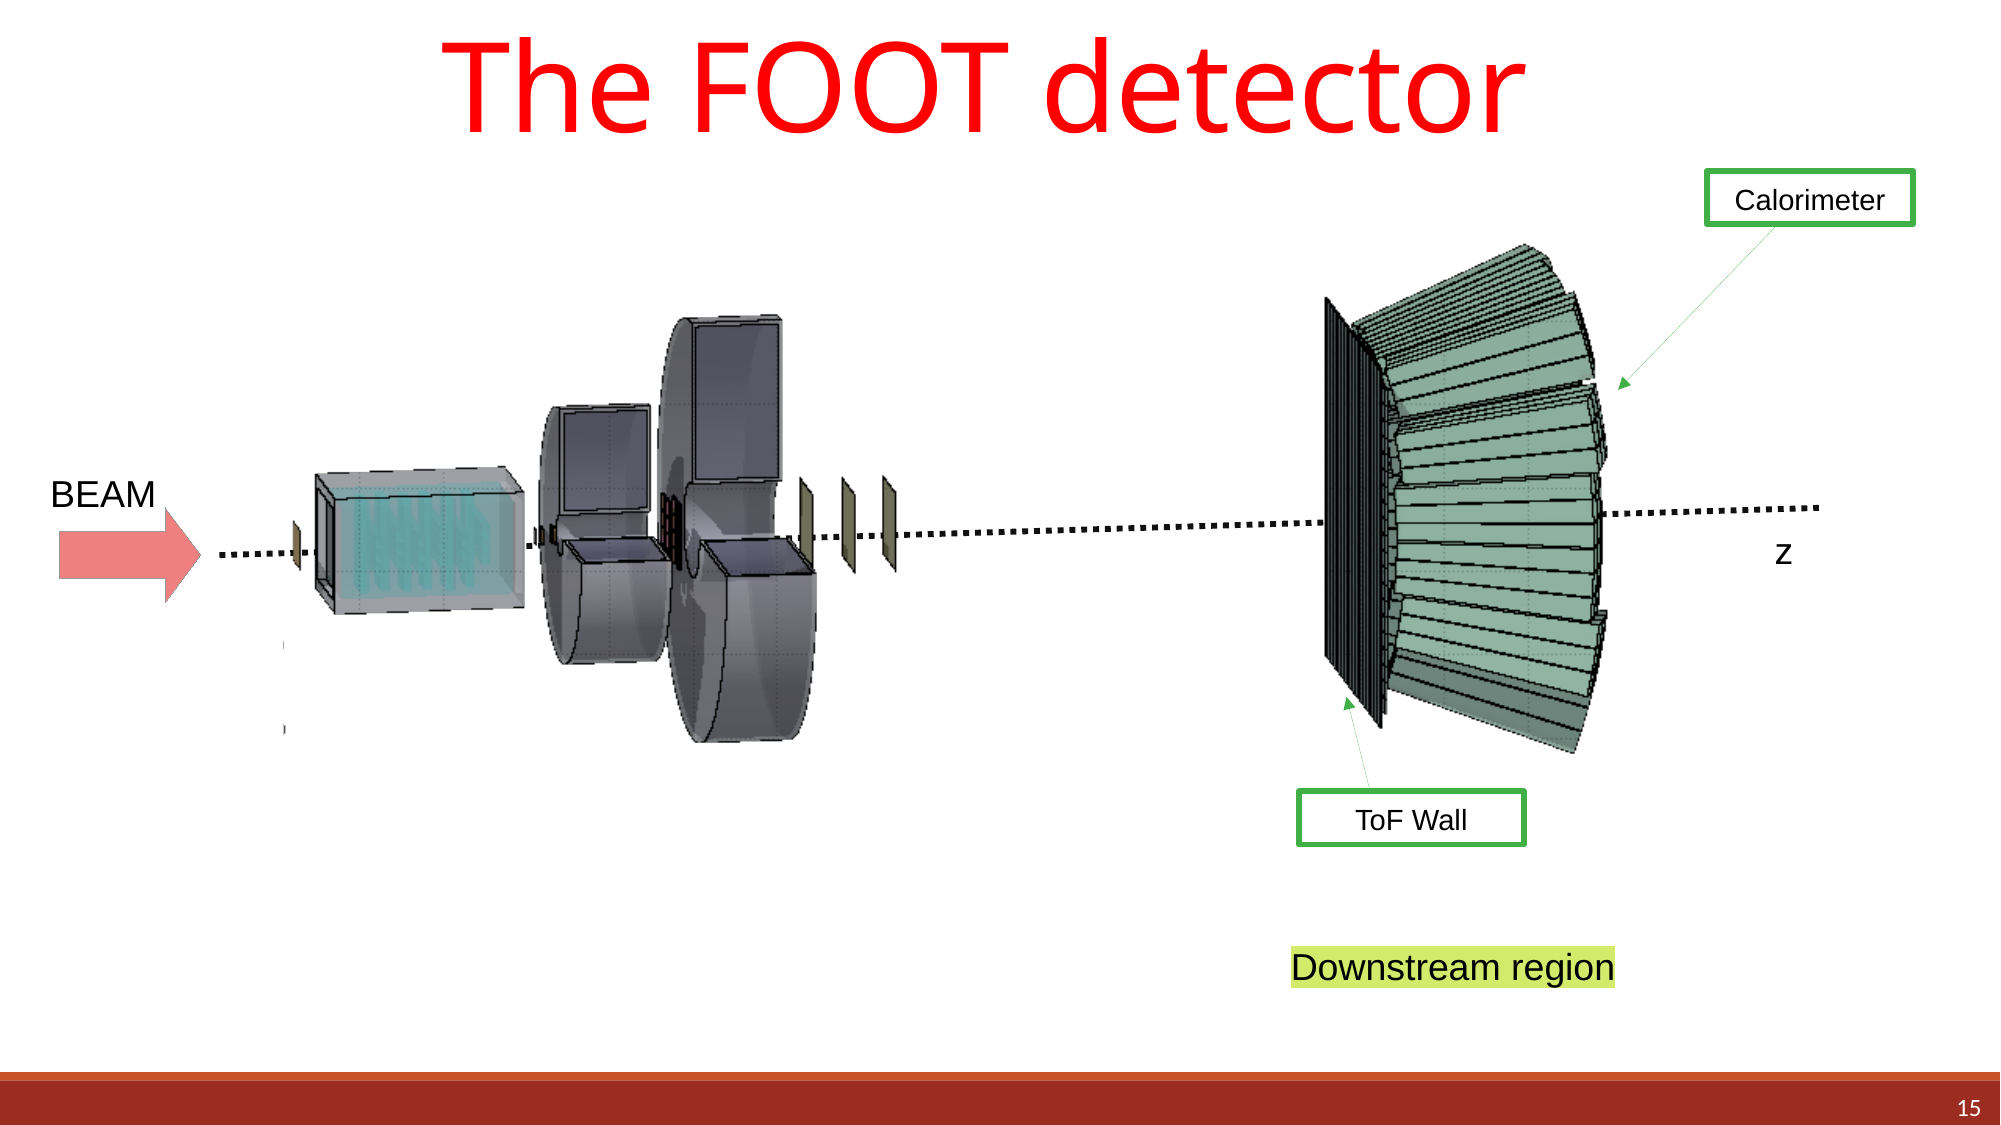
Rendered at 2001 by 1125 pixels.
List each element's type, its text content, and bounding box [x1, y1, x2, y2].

text_box [59, 516, 201, 603]
text_box [0, 1072, 2000, 1125]
text_box <numero> [1949, 1095, 1988, 1122]
text_box ToF Wall [1299, 791, 1524, 845]
picture [283, 236, 1639, 768]
text_box Downstream region [1276, 935, 1630, 993]
text_box The FOOT detector [295, 4, 1673, 308]
text_box BEAM [35, 462, 172, 520]
text_box z [1759, 519, 1868, 577]
text_box Calorimeter [1706, 171, 1914, 225]
